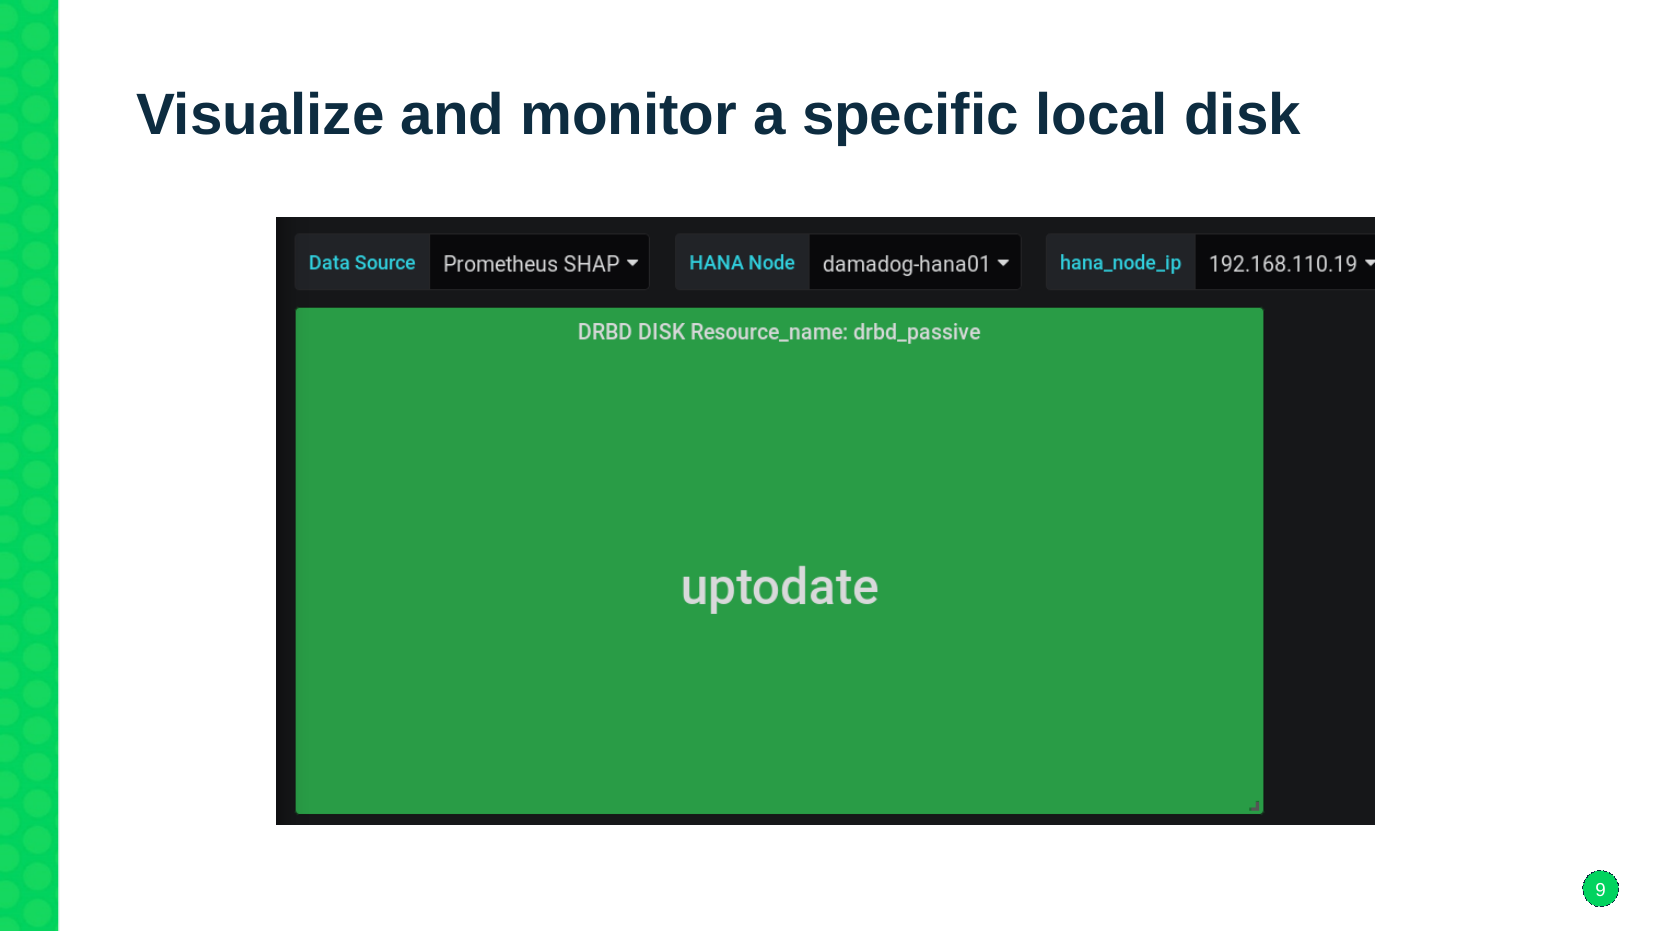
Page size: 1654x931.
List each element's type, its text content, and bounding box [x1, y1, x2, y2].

picture [0, 0, 76, 931]
picture [276, 217, 1375, 825]
title Visualize and monitor a specific local disk [121, 37, 1531, 193]
